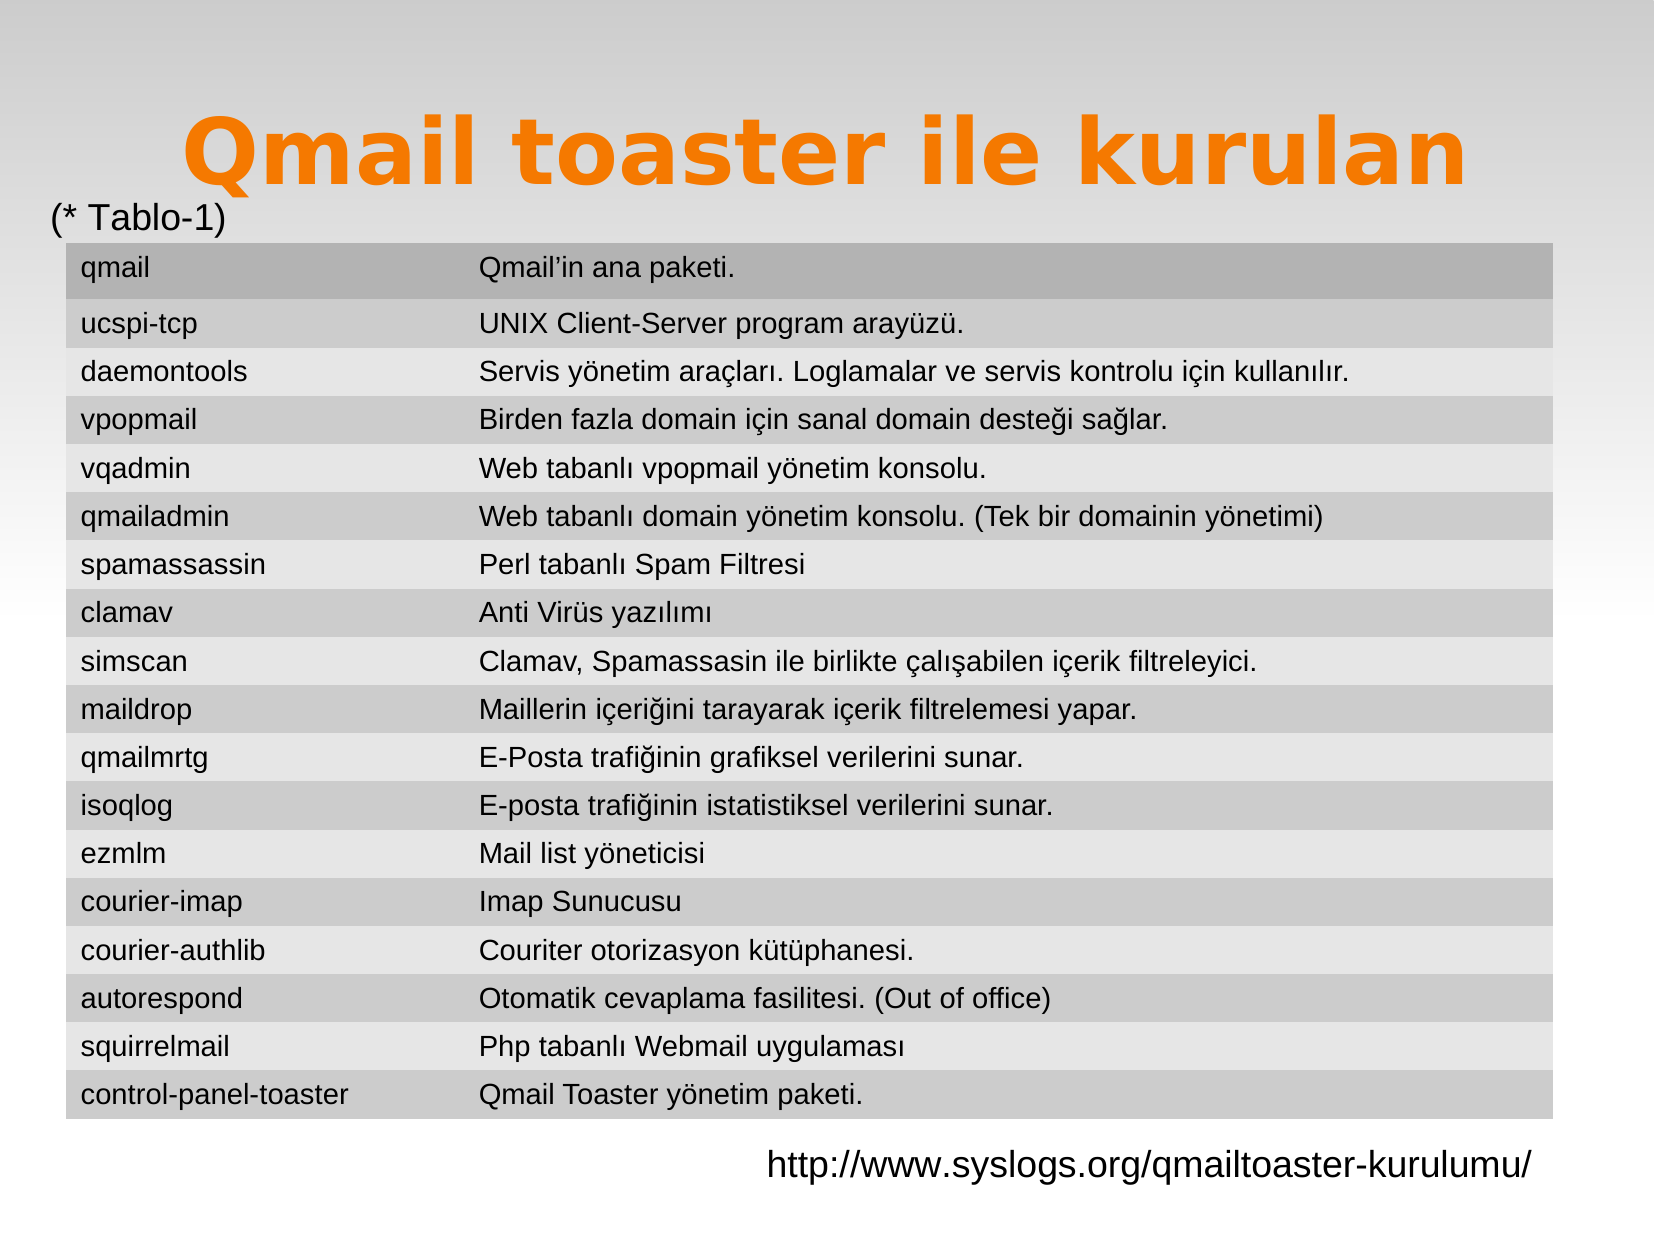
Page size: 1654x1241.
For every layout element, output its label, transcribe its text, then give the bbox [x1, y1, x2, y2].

table_cell ezmlm [66, 830, 464, 878]
table_header qmail [66, 257, 464, 299]
table_cell Anti Virüs yazılımı [464, 589, 1553, 637]
table_cell simscan [66, 637, 464, 685]
table_cell UNIX Client-Server program arayüzü. [464, 299, 1553, 348]
table_cell qmailadmin [66, 492, 464, 540]
table_cell ucspi-tcp [66, 299, 464, 348]
table_cell courier-authlib [66, 926, 464, 974]
table_cell Otomatik cevaplama fasilitesi. (Out of office) [464, 974, 1553, 1022]
table_cell Web tabanlı vpopmail yönetim konsolu. [464, 444, 1553, 492]
table_cell Php tabanlı Webmail uygulaması [464, 1022, 1553, 1070]
text_box http://www.syslogs.org/qmailtoaster-kurulumu/ [751, 1136, 1548, 1193]
table_header Qmail’in ana paketi. [464, 257, 1553, 299]
table_cell Clamav, Spamassasin ile birlikte çalışabilen içerik filtreleyici. [464, 637, 1553, 685]
table_cell Mail list yöneticisi [464, 830, 1553, 878]
table_cell Imap Sunucusu [464, 878, 1553, 926]
table_cell control-panel-toaster [66, 1070, 464, 1119]
table_cell autorespond [66, 974, 464, 1022]
table_cell vpopmail [66, 396, 464, 444]
title Qmail toaster ile kurulan [82, 49, 1571, 257]
table_cell Maillerin içeriğini tarayarak içerik filtrelemesi yapar. [464, 685, 1553, 733]
table_cell qmailmrtg [66, 733, 464, 781]
table_cell daemontools [66, 348, 464, 396]
table_cell Web tabanlı domain yönetim konsolu. (Tek bir domainin yönetimi) [464, 492, 1553, 540]
table_cell E-posta trafiğinin istatistiksel verilerini sunar. [464, 781, 1553, 830]
table_cell isoqlog [66, 781, 464, 830]
table_cell Couriter otorizasyon kütüphanesi. [464, 926, 1553, 974]
table_cell E-Posta trafiğinin grafiksel verilerini sunar. [464, 733, 1553, 781]
table_cell Perl tabanlı Spam Filtresi [464, 540, 1553, 589]
table_cell maildrop [66, 685, 464, 733]
table_cell vqadmin [66, 444, 464, 492]
table_cell clamav [66, 589, 464, 637]
text_box (* Tablo-1) [35, 188, 308, 257]
table_cell squirrelmail [66, 1022, 464, 1070]
table_cell spamassassin [66, 540, 464, 589]
table_cell Qmail Toaster yönetim paketi. [464, 1070, 1553, 1119]
table_cell courier-imap [66, 878, 464, 926]
table_cell Birden fazla domain için sanal domain desteği sağlar. [464, 396, 1553, 444]
table_cell Servis yönetim araçları. Loglamalar ve servis kontrolu için kullanılır. [464, 348, 1553, 396]
